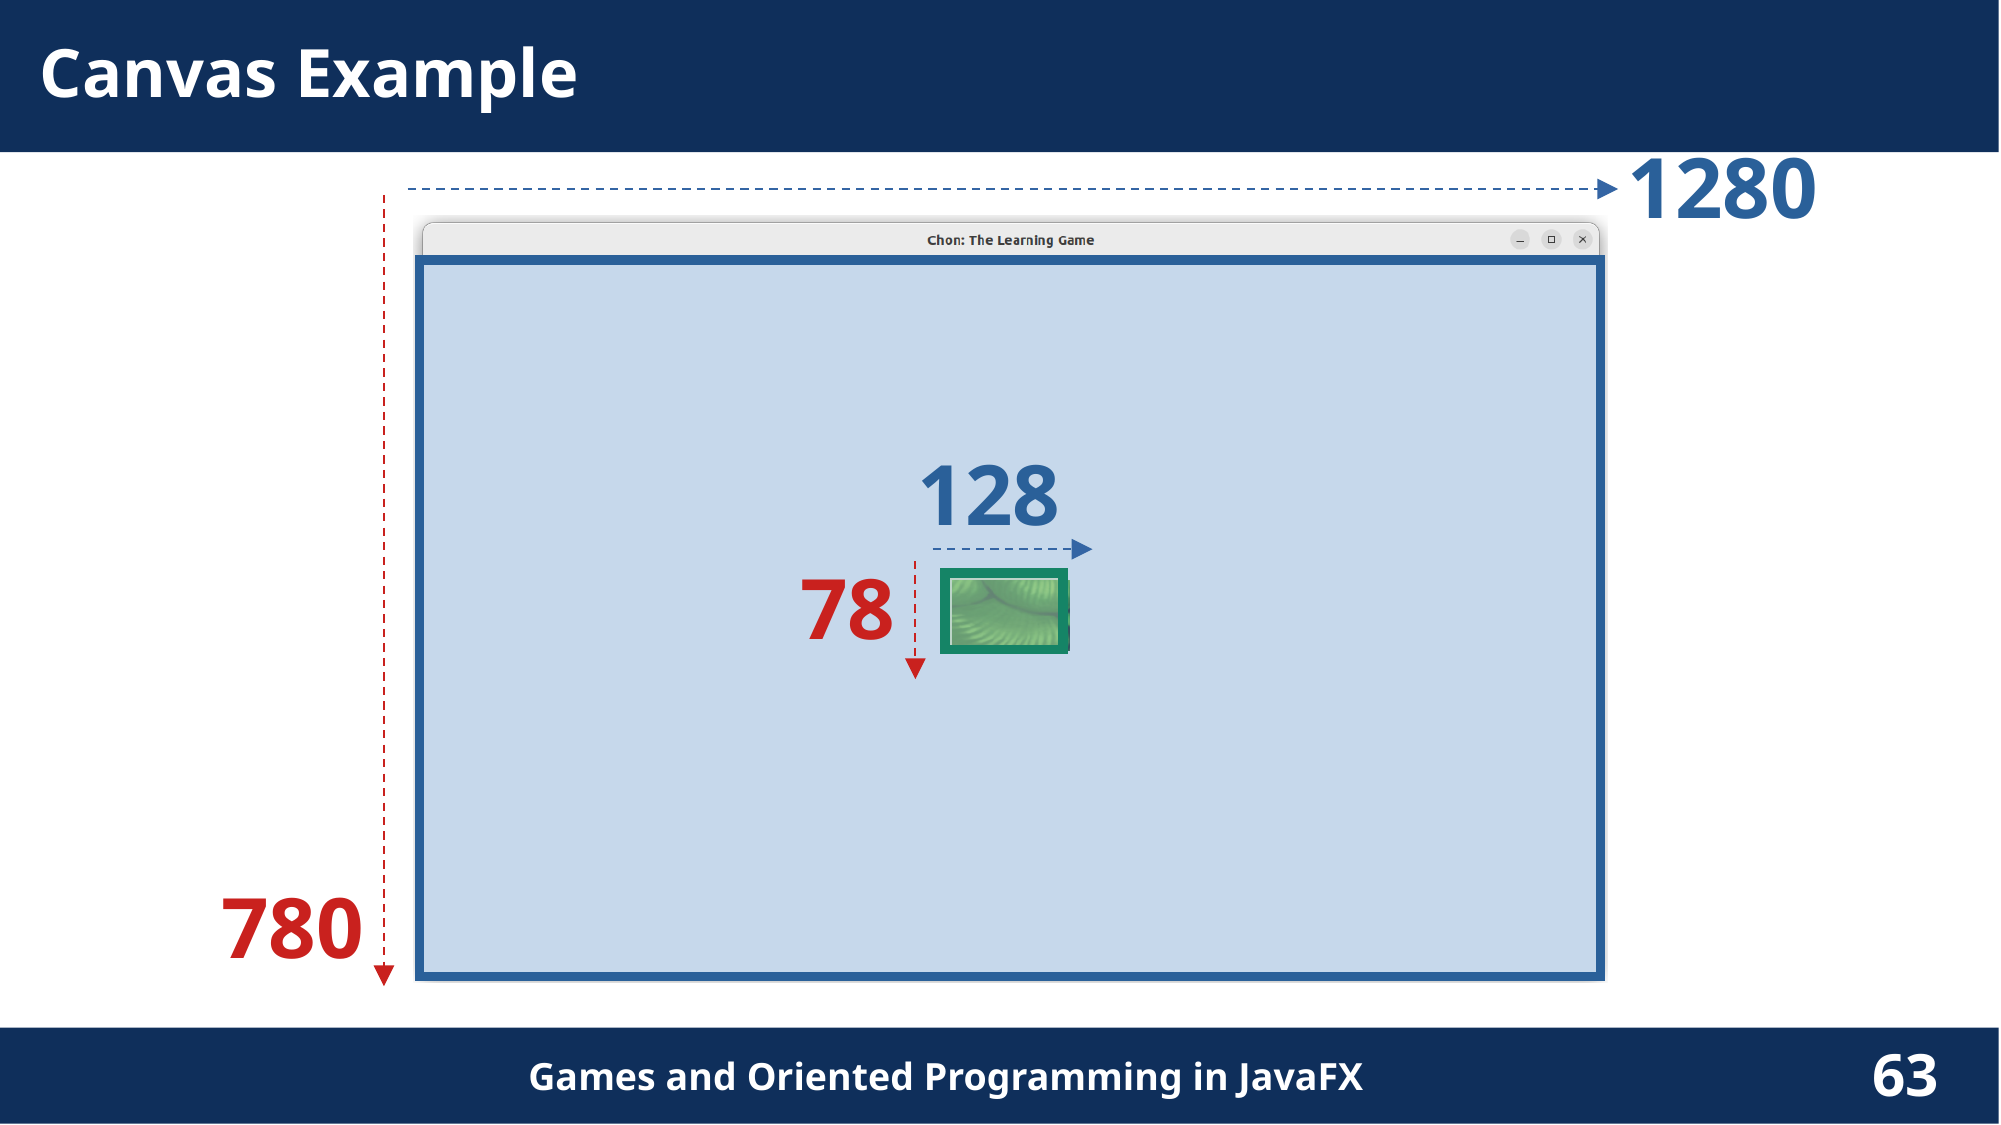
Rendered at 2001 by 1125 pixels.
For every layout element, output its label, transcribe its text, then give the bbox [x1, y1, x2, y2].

picture [413, 215, 1608, 983]
text_box [419, 259, 1601, 977]
text_box Canvas Example [25, 23, 1999, 119]
text_box 1280 [1607, 127, 1839, 243]
text_box 78 [738, 549, 957, 665]
text_box 128 [874, 434, 1105, 550]
text_box 780 [183, 867, 402, 983]
